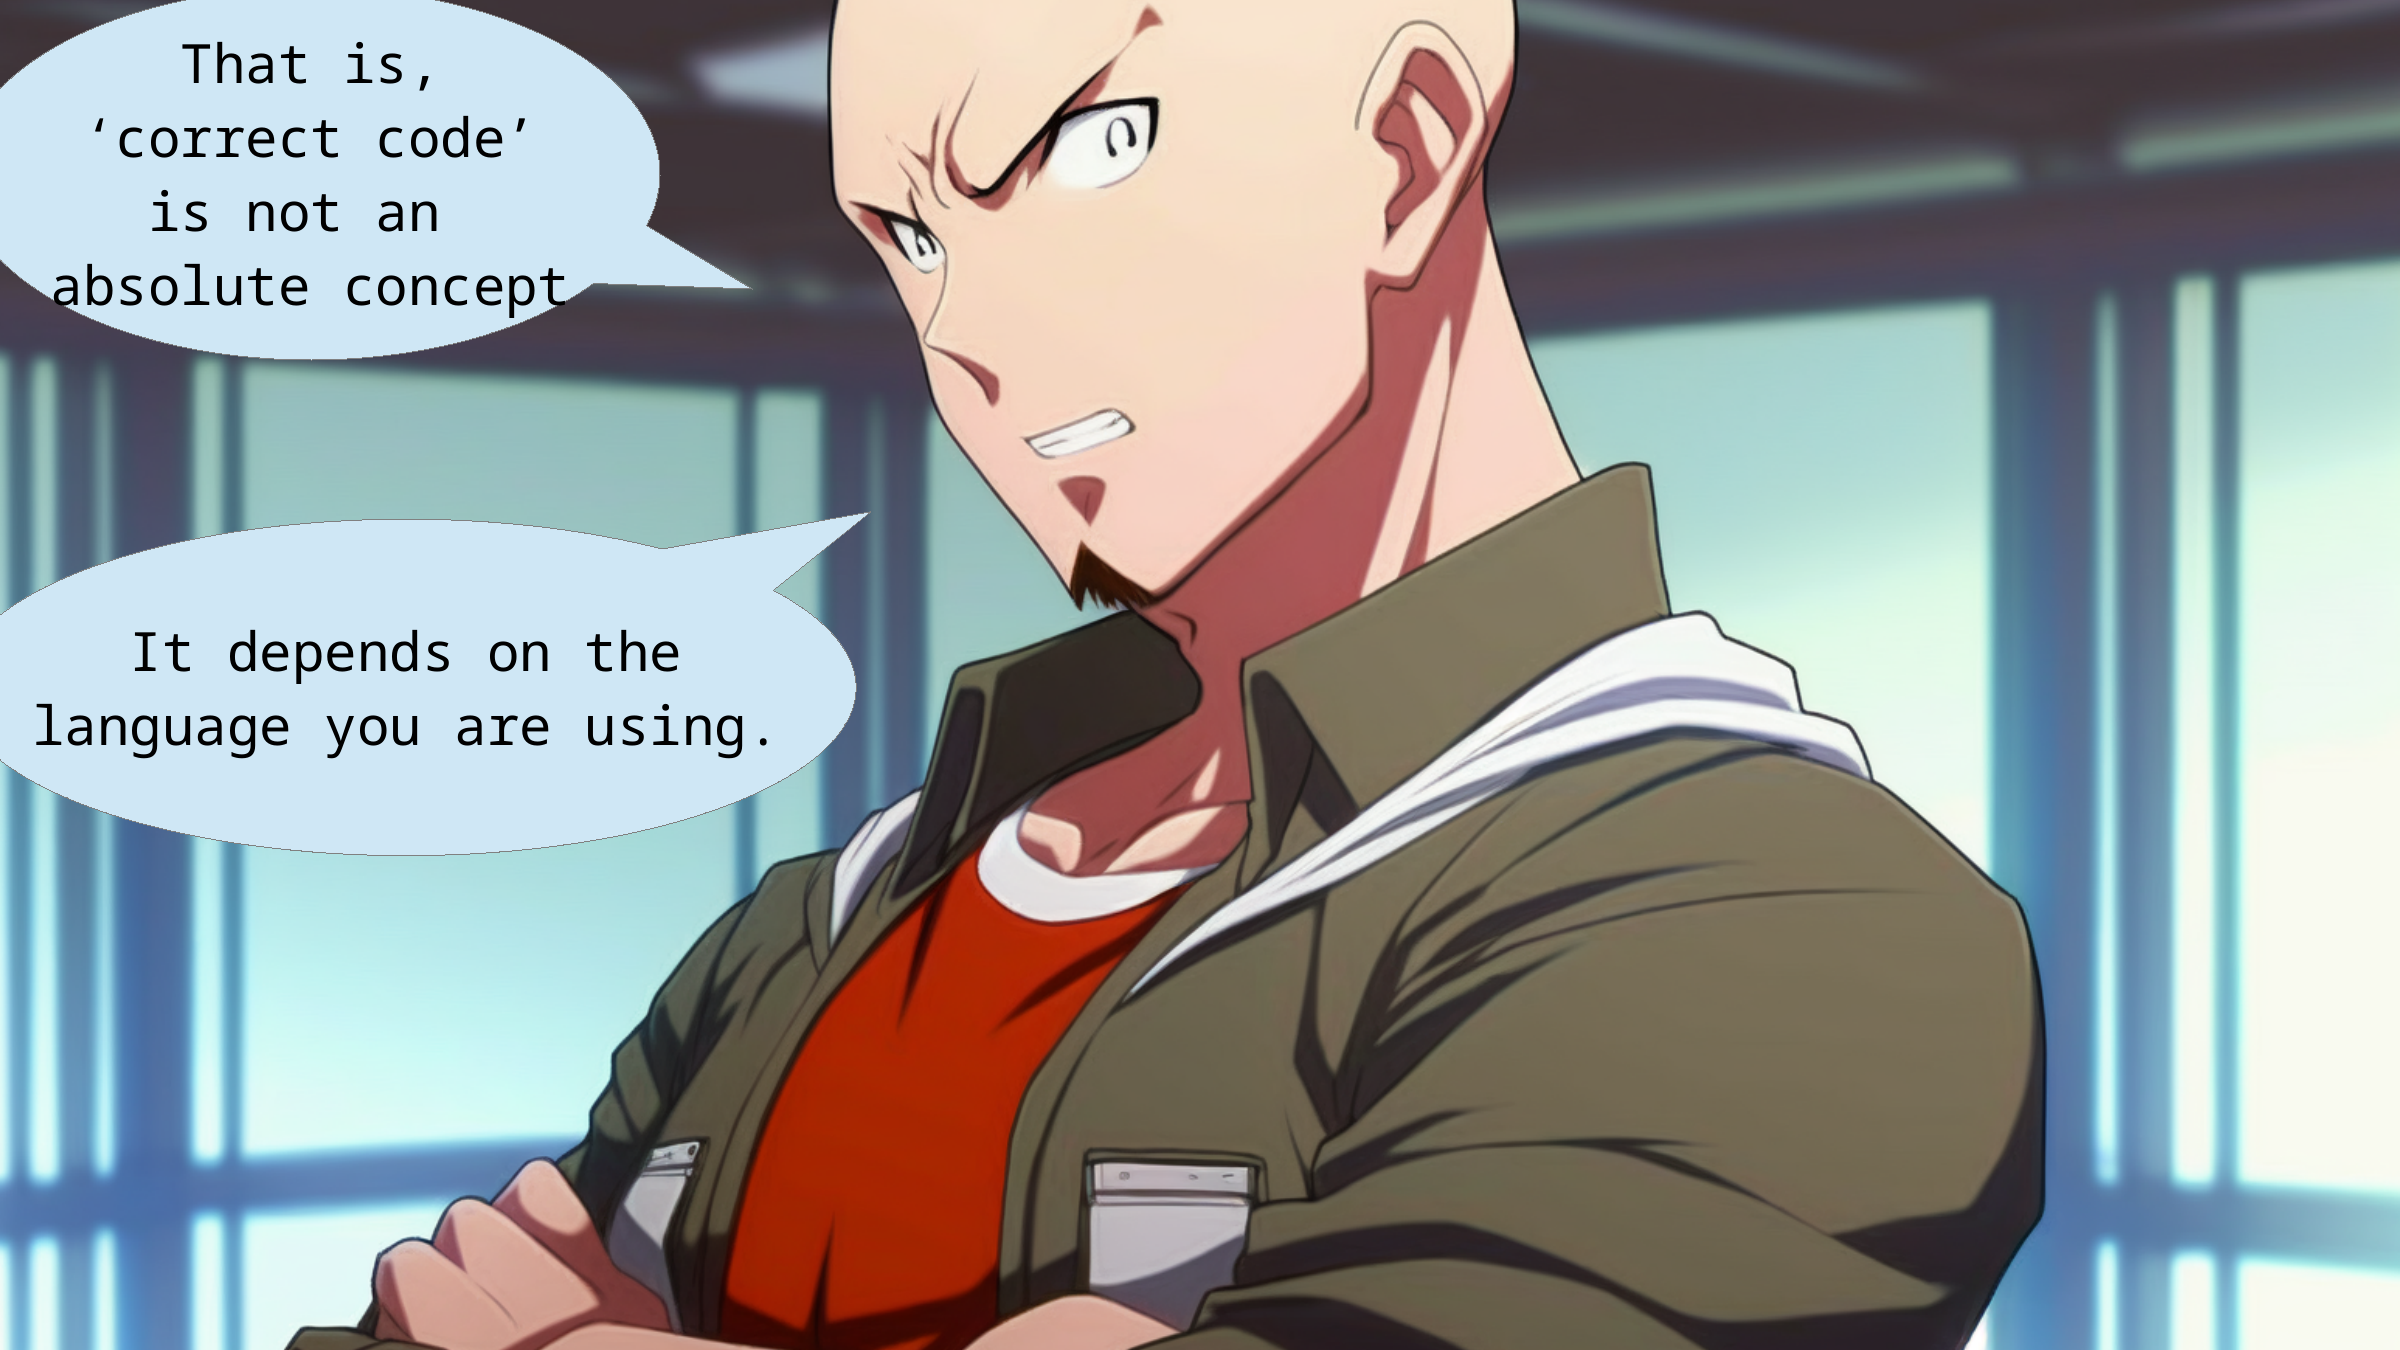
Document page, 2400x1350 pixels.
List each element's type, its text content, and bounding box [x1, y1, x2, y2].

text_box It depends on the language you are using. [0, 511, 871, 856]
picture [0, 0, 180, 87]
text_box That is, ‘correct code’ is not an absolute concept [0, 0, 753, 361]
picture [0, 0, 2400, 1350]
